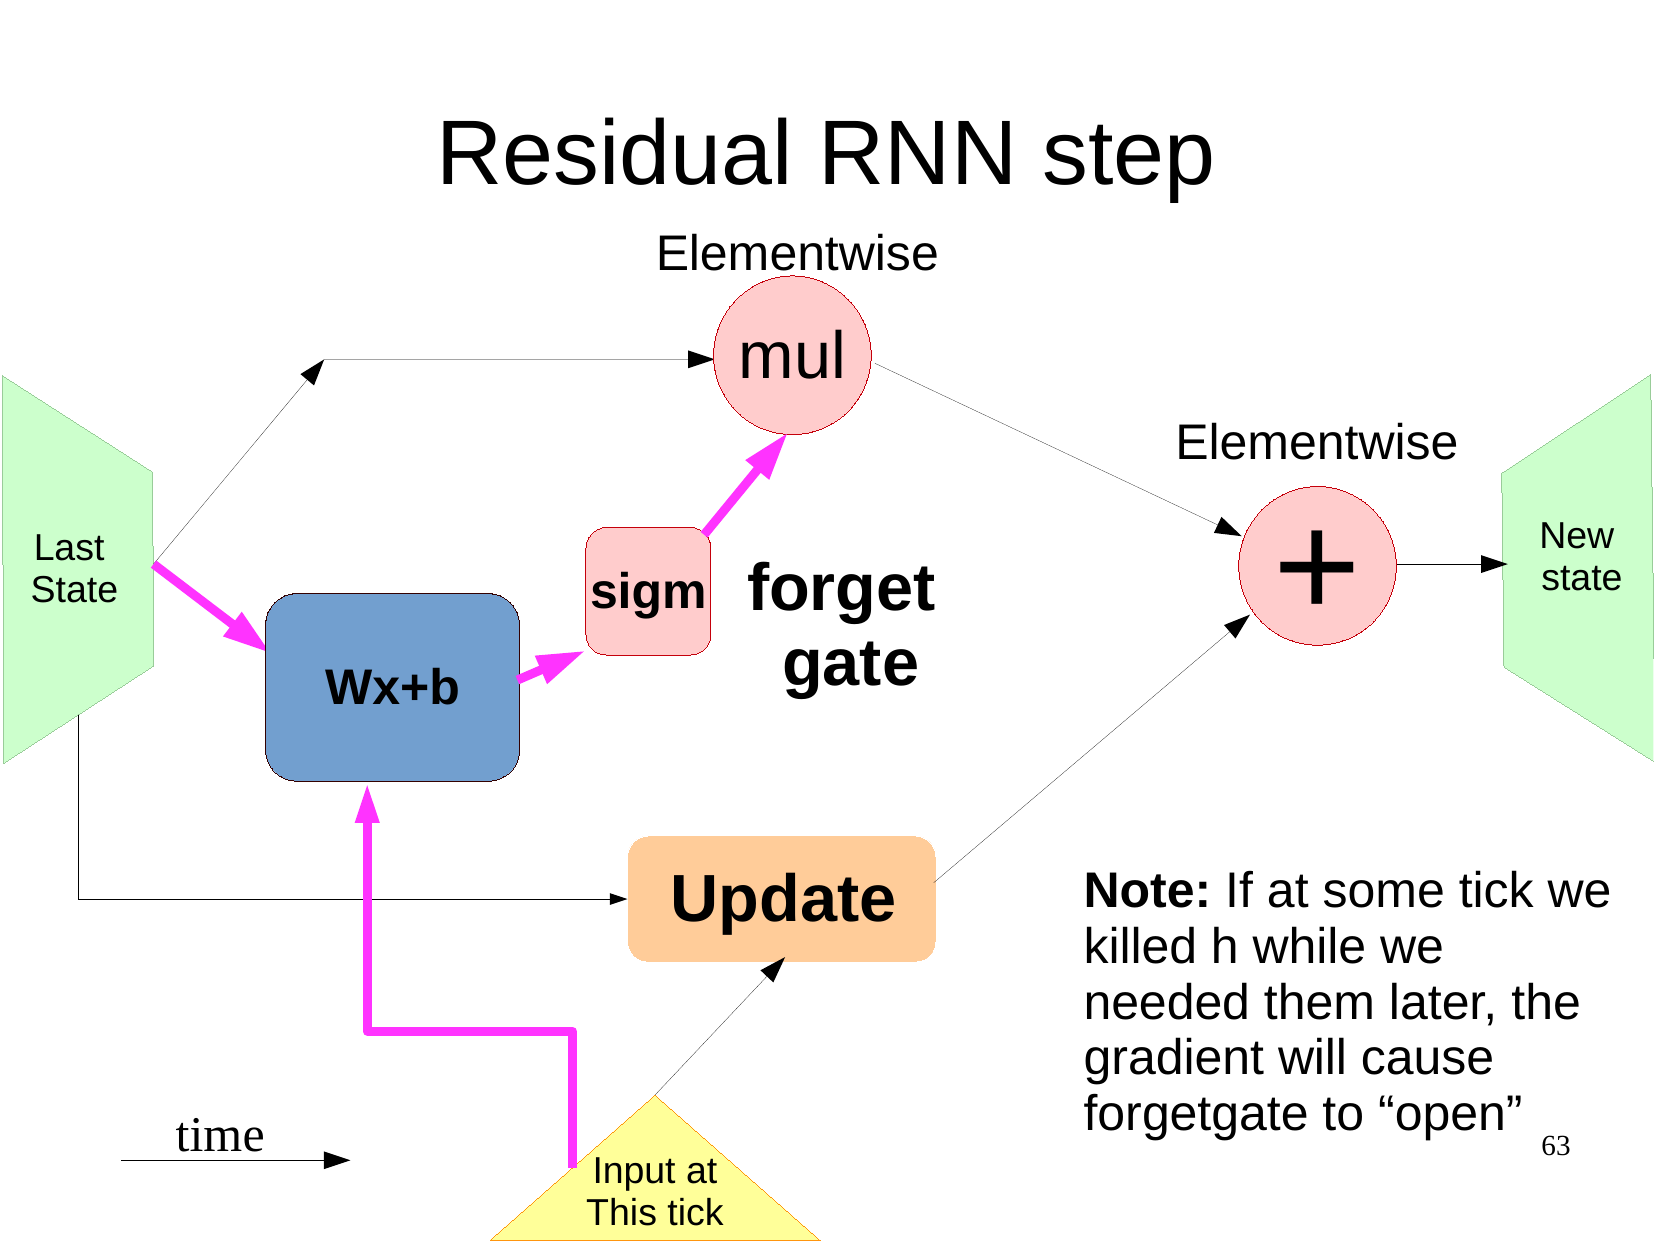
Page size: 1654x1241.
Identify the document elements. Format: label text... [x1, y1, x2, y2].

text_box mul [713, 289, 872, 435]
text_box New state [1483, 507, 1654, 606]
text_box [627, 835, 937, 963]
text_box Input at This tick [490, 1095, 821, 1241]
text_box Elementwise [1160, 406, 1474, 478]
text_box Last State [0, 519, 169, 661]
text_box Note: If at some tick we killed h while we needed them later, the gradient will cause forgetgate to “open” [1068, 855, 1633, 1152]
text_box [3, 661, 154, 764]
text_box time [160, 1107, 280, 1164]
text_box [1503, 606, 1654, 762]
text_box [2, 375, 153, 519]
text_box [1501, 374, 1653, 507]
text_box Last State [158, 547, 169, 569]
title Residual RNN step [82, 49, 1571, 257]
text_box + [1238, 486, 1397, 646]
text_box forget gate [732, 542, 970, 707]
text_box Update [656, 853, 913, 944]
text_box Wx+b [265, 593, 520, 782]
text_box sigm [585, 527, 711, 656]
text_box Elementwise [640, 217, 954, 289]
